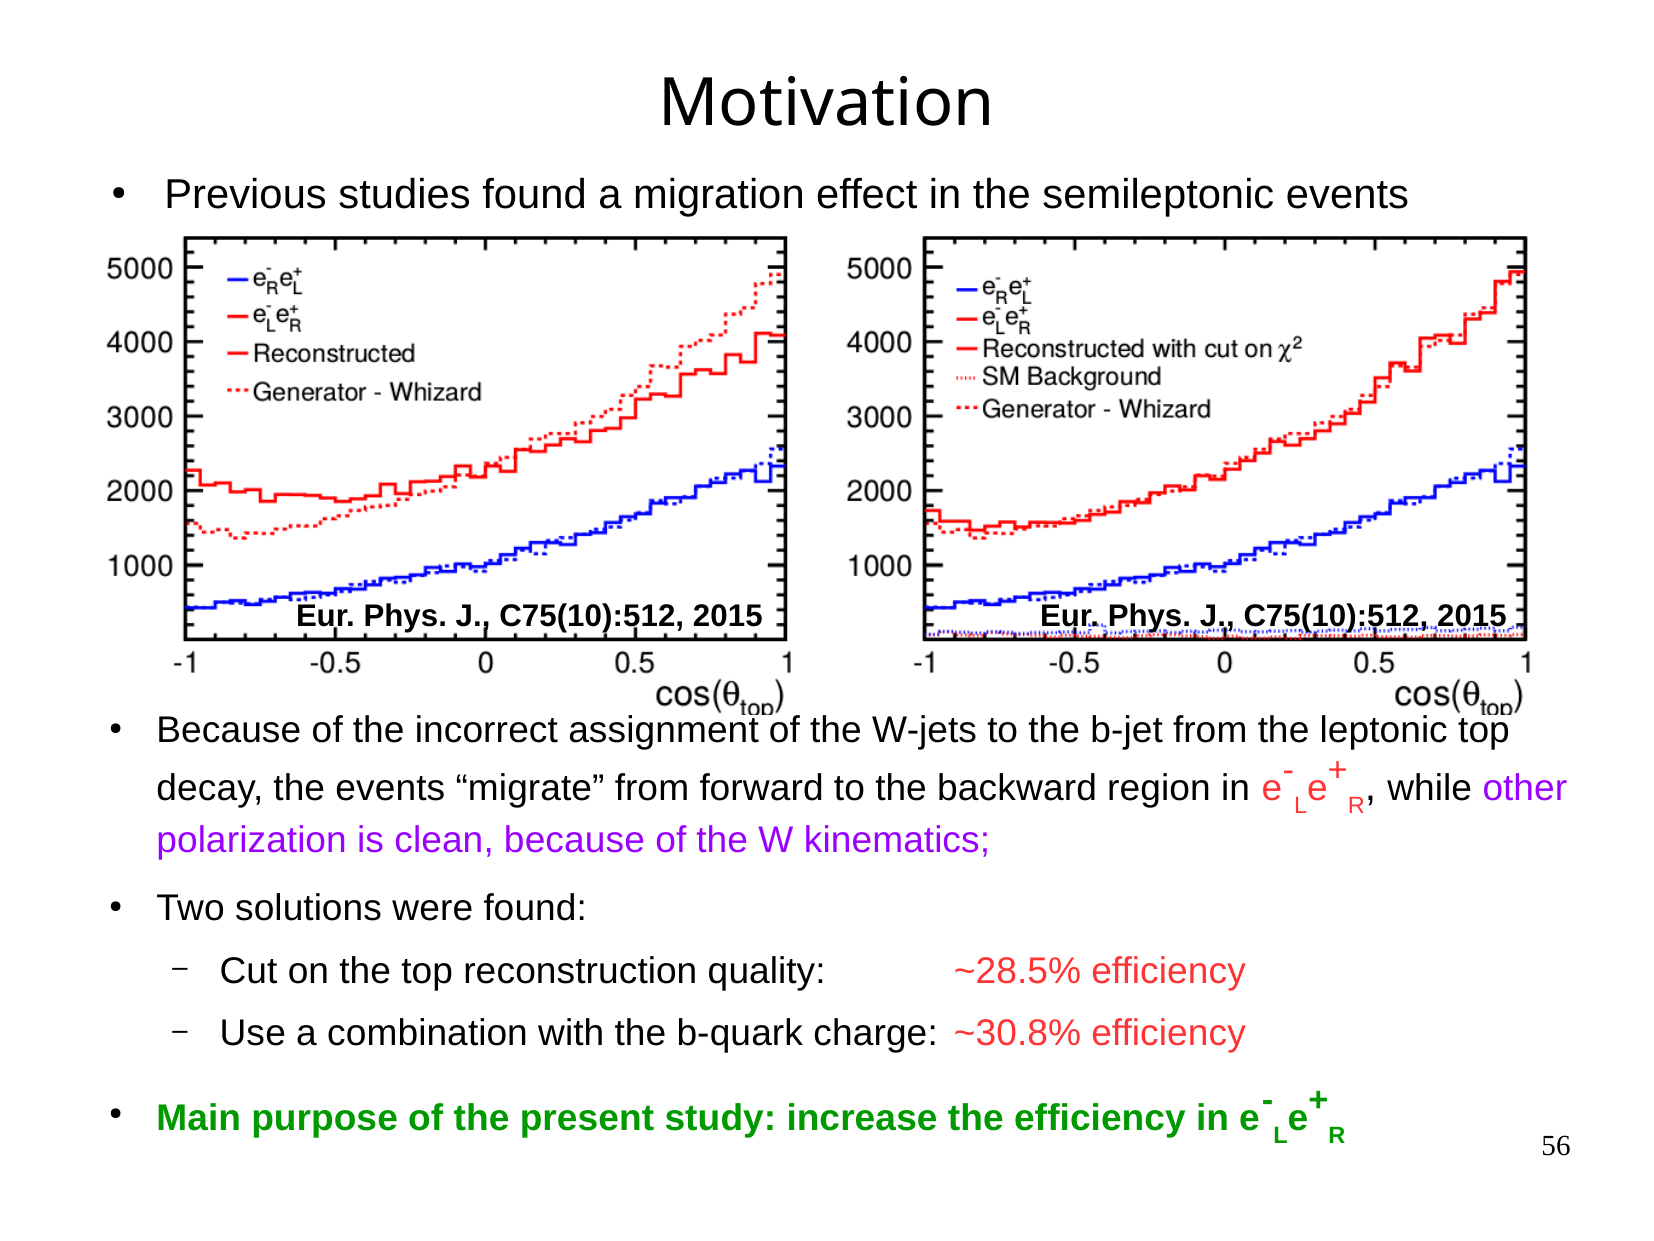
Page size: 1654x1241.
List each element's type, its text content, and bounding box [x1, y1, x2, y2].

list Because of the incorrect assignment of the W-jets to the b-jet from the leptonic top decay, the events “migrate” from forward to the backward region in e-Le+R, while other polarization is clean, because of the W kinematics; Two solutions were found: Cut on the top reconstruction quality: ~28.5% efficiency Use a combination with the b-quark charge: ~30.8% efficiency Main purpose of the present study: increase the efficiency in e-Le+R [93, 708, 1605, 1151]
text_box Eur. Phys. J., C75(10):512, 2015 [243, 591, 817, 649]
picture [93, 219, 1534, 708]
title Motivation [82, 49, 1571, 151]
text_box Eur. Phys. J., C75(10):512, 2015 [987, 591, 1561, 649]
list Previous studies found a migration effect in the semileptonic events [93, 171, 1605, 319]
